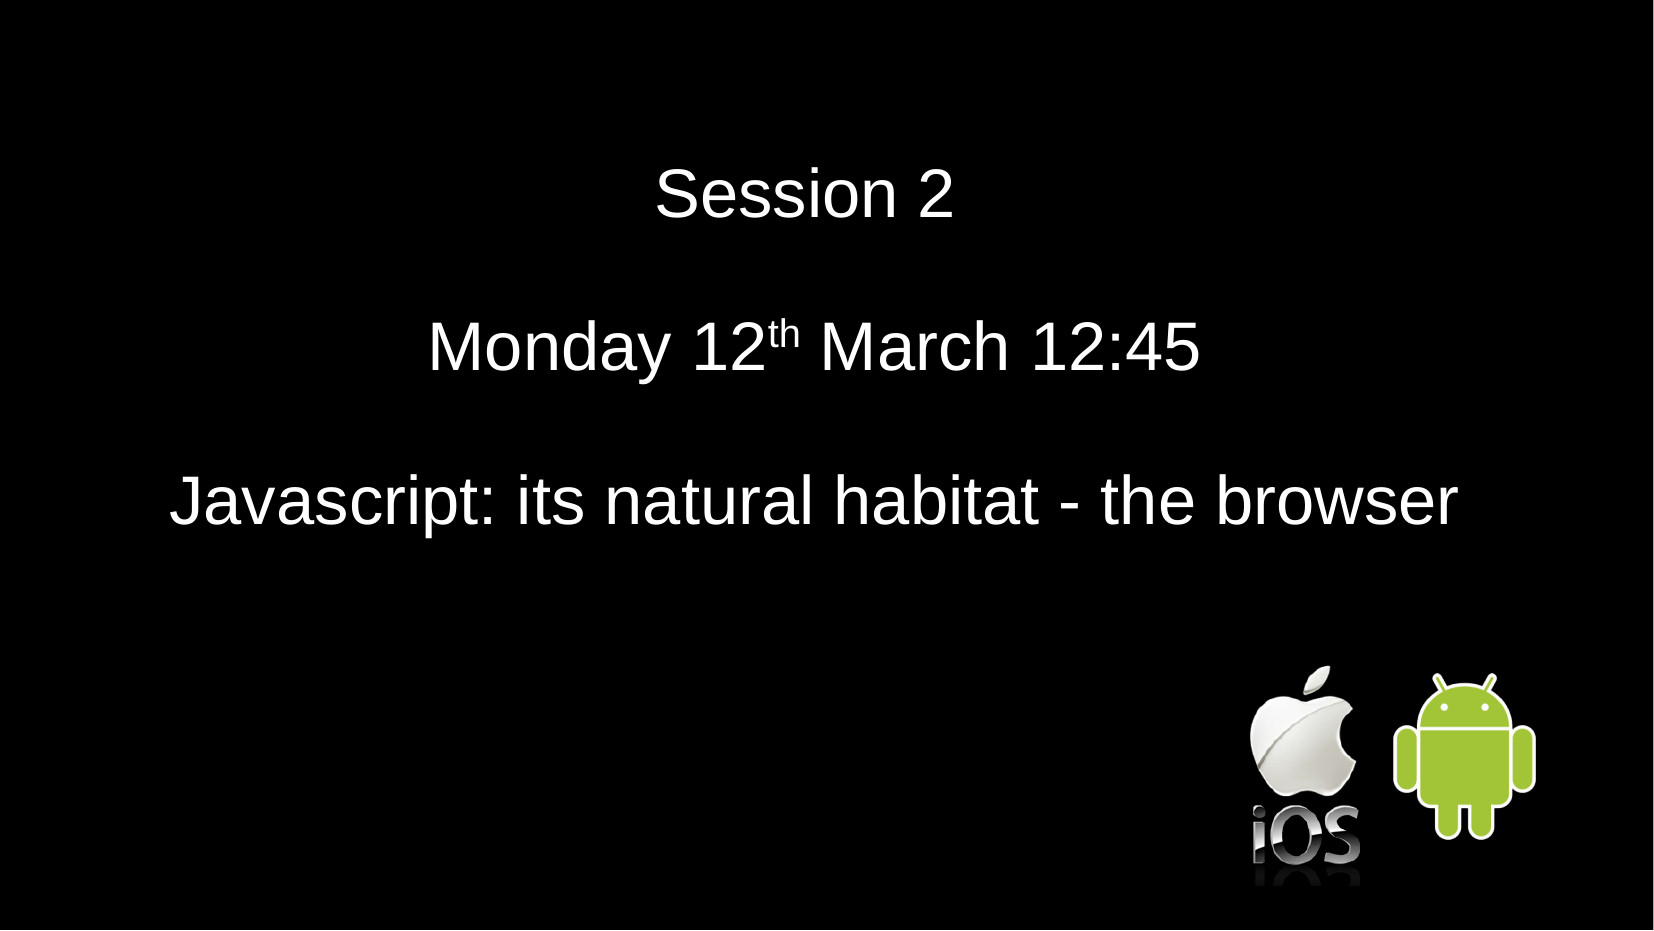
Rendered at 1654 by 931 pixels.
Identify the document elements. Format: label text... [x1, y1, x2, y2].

title Session 2 Monday 12th March 12:45 Javascript: its natural habitat - the browser [70, 153, 1559, 541]
picture [1189, 658, 1536, 886]
